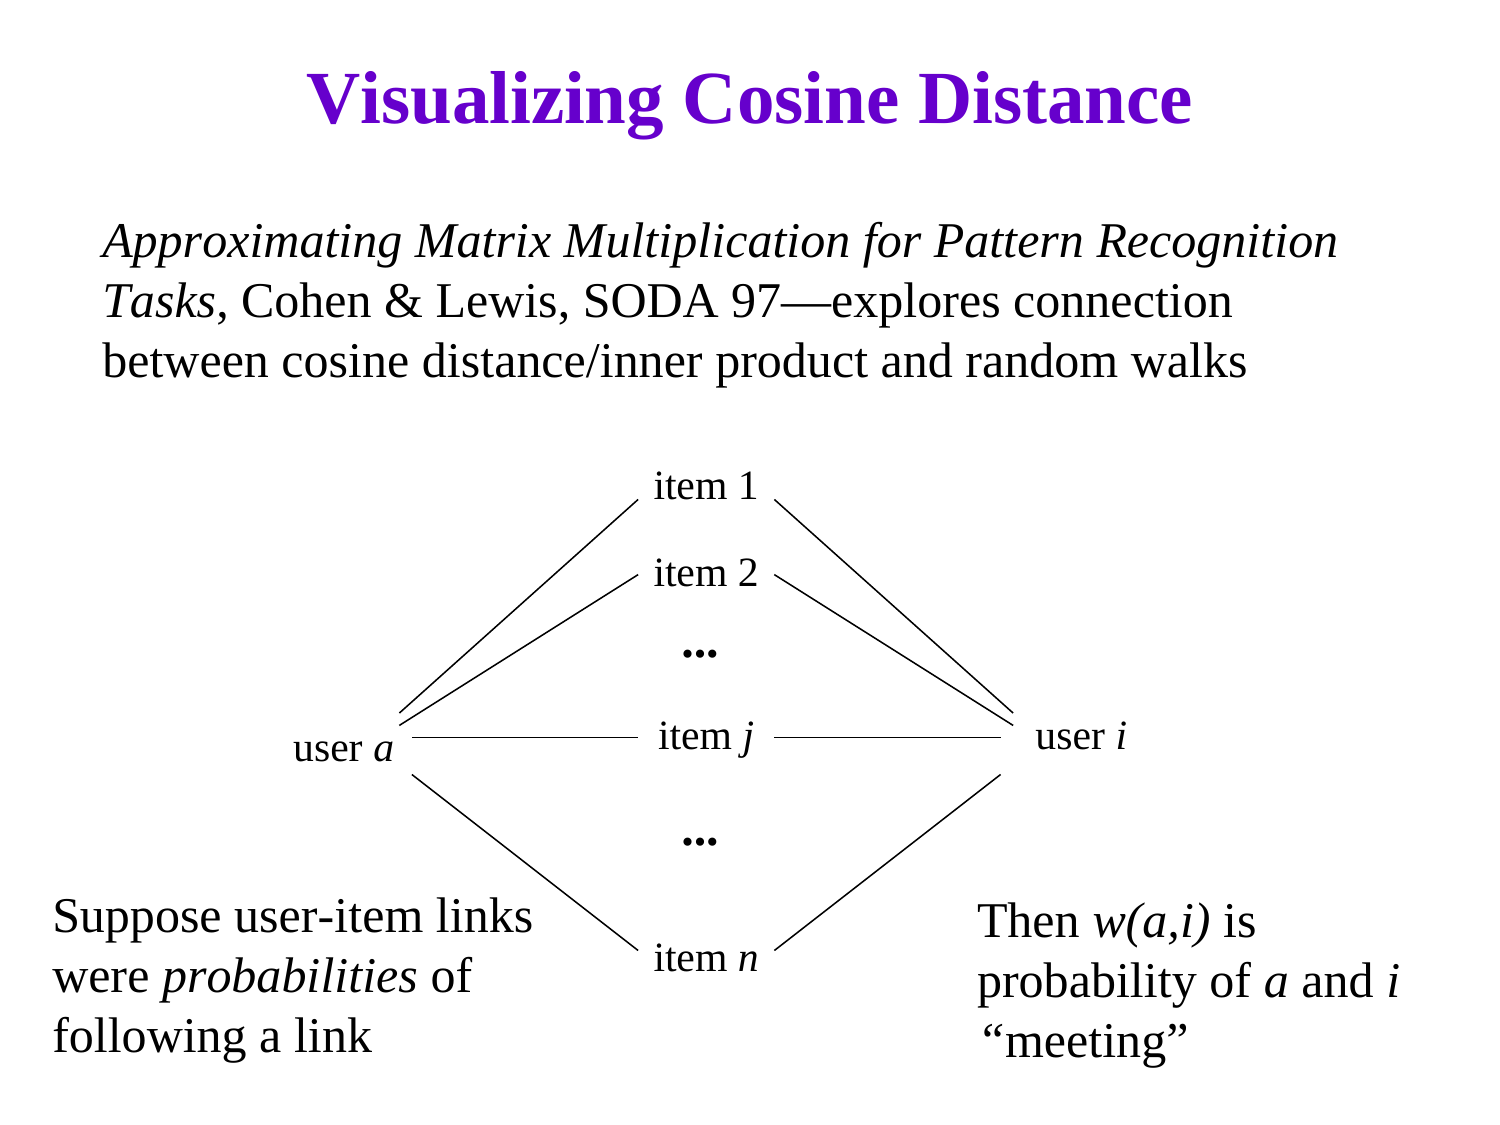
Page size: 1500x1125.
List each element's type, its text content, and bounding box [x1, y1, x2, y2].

text_box ... [649, 787, 751, 863]
text_box item j [612, 699, 801, 766]
text_box ... [649, 599, 751, 676]
text_box user a [237, 712, 451, 778]
text_box Approximating Matrix Multiplication for Pattern Recognition Tasks, Cohen & Lewis, SODA 97—explores connection between cosine distance/inner product and random walks [87, 199, 1388, 396]
text_box item 1 [612, 450, 801, 516]
text_box Then w(a,i) is probability of a and i “meeting” [962, 880, 1476, 1076]
title Visualizing Cosine Distance [112, 0, 1388, 188]
text_box user i [975, 699, 1188, 766]
text_box item 2 [612, 537, 801, 604]
text_box item n [612, 922, 801, 988]
text_box Suppose user-item links were probabilities of following a link [37, 874, 551, 1071]
